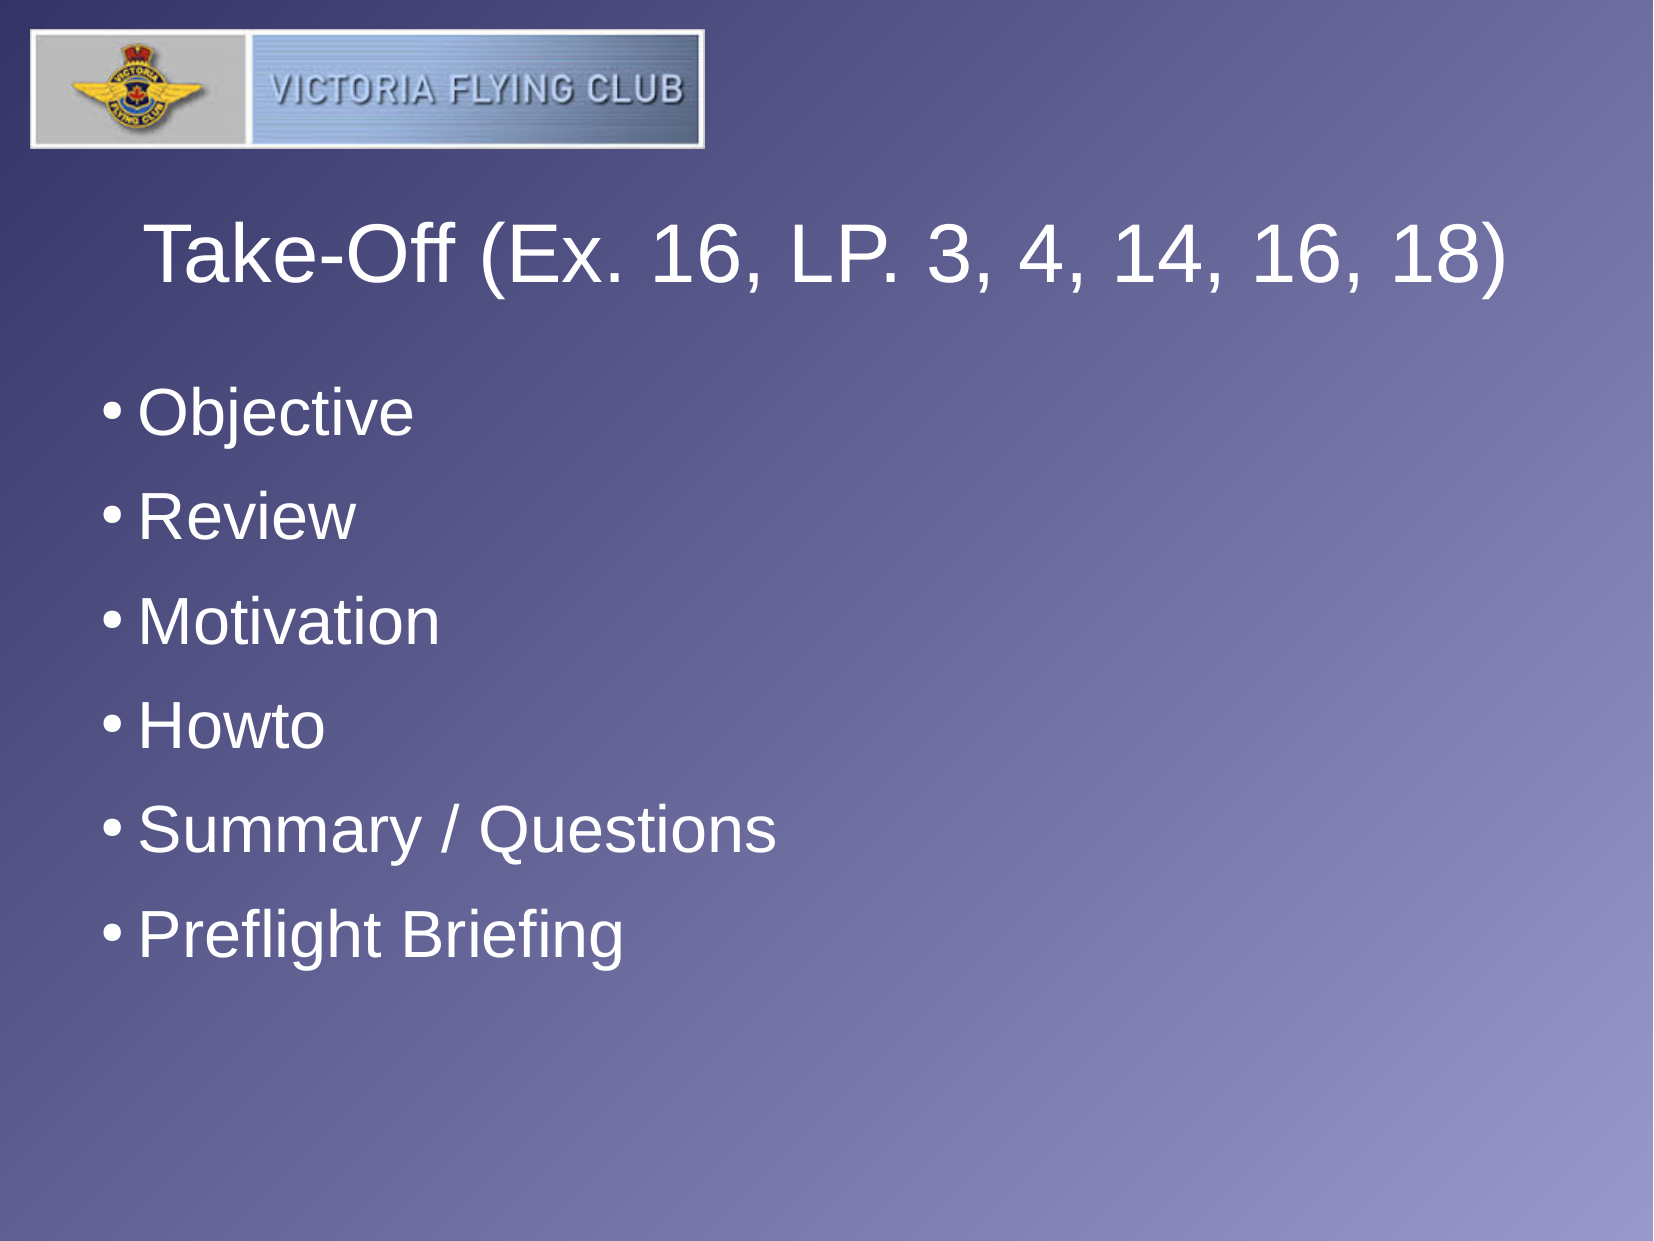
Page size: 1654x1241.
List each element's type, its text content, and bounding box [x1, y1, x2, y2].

list Objective Review Motivation Howto Summary / Questions Preflight Briefing [82, 375, 1571, 1095]
picture [30, 29, 705, 149]
title Take-Off (Ex. 16, LP. 3, 4, 14, 16, 18) [82, 150, 1571, 358]
